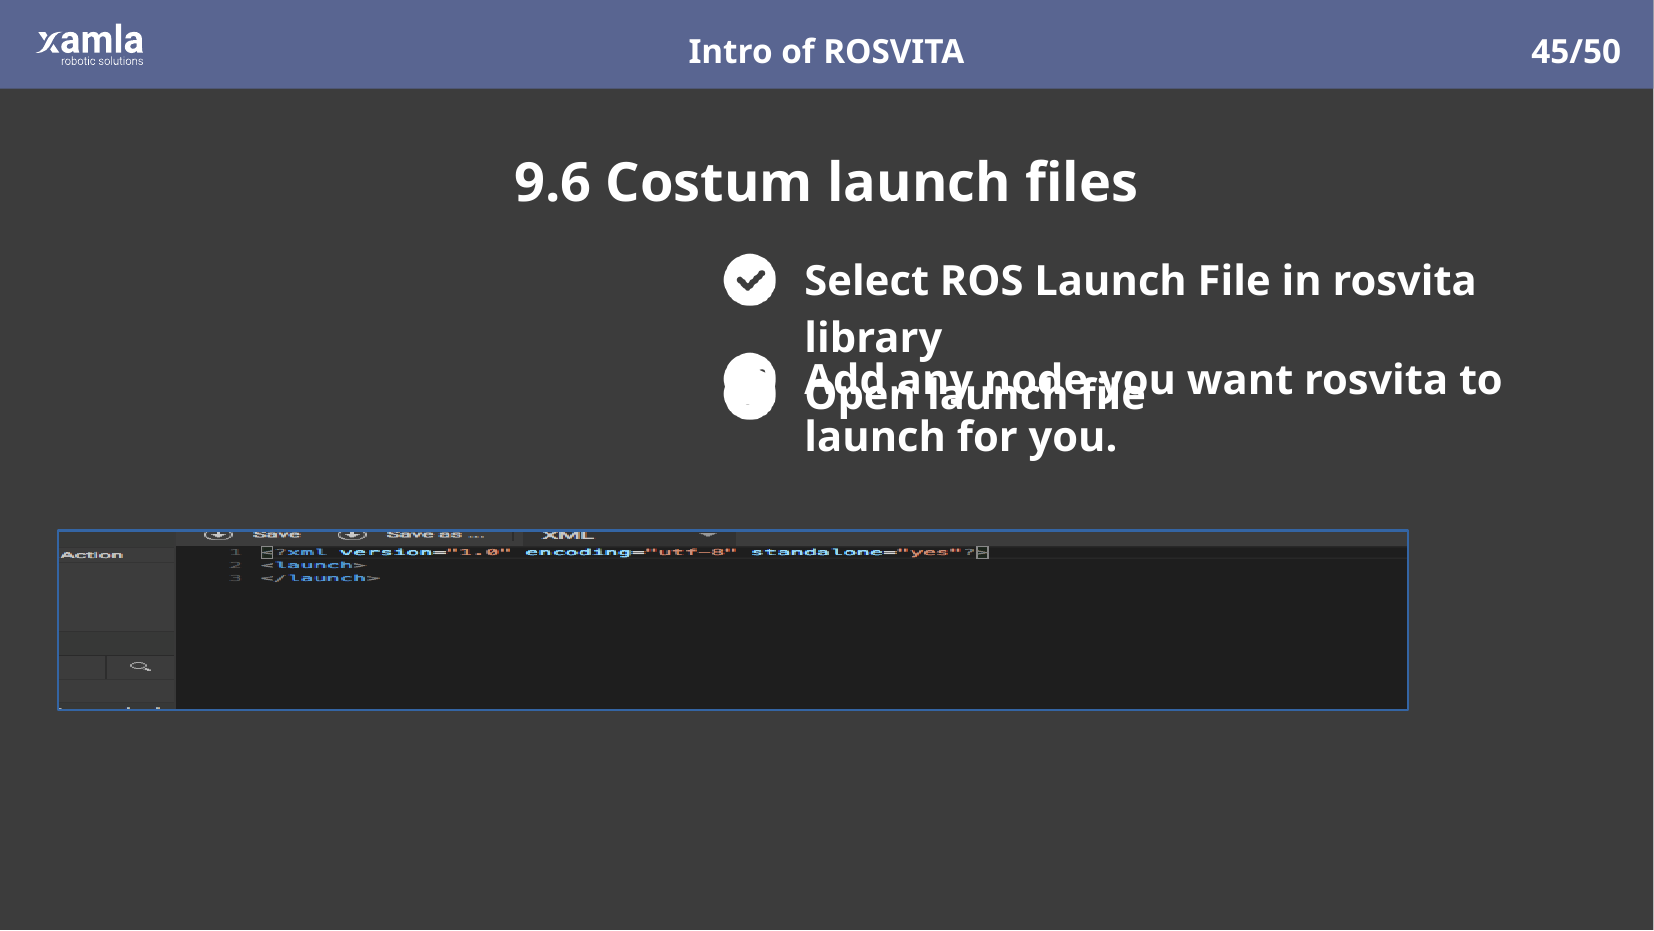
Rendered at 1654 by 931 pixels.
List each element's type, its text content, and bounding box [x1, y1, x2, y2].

picture [59, 531, 1407, 709]
text_box [0, 0, 1654, 89]
text_box Intro of ROSVITA [296, 20, 1357, 80]
text_box Add any node you want rosvita to launch for you. [708, 342, 1607, 473]
text_box 45/50 [1511, 20, 1636, 80]
text_box 9.6 Costum launch files [188, 135, 1465, 223]
text_box Select ROS Launch File in rosvita library Open launch file [708, 243, 1607, 342]
picture [35, 23, 143, 65]
